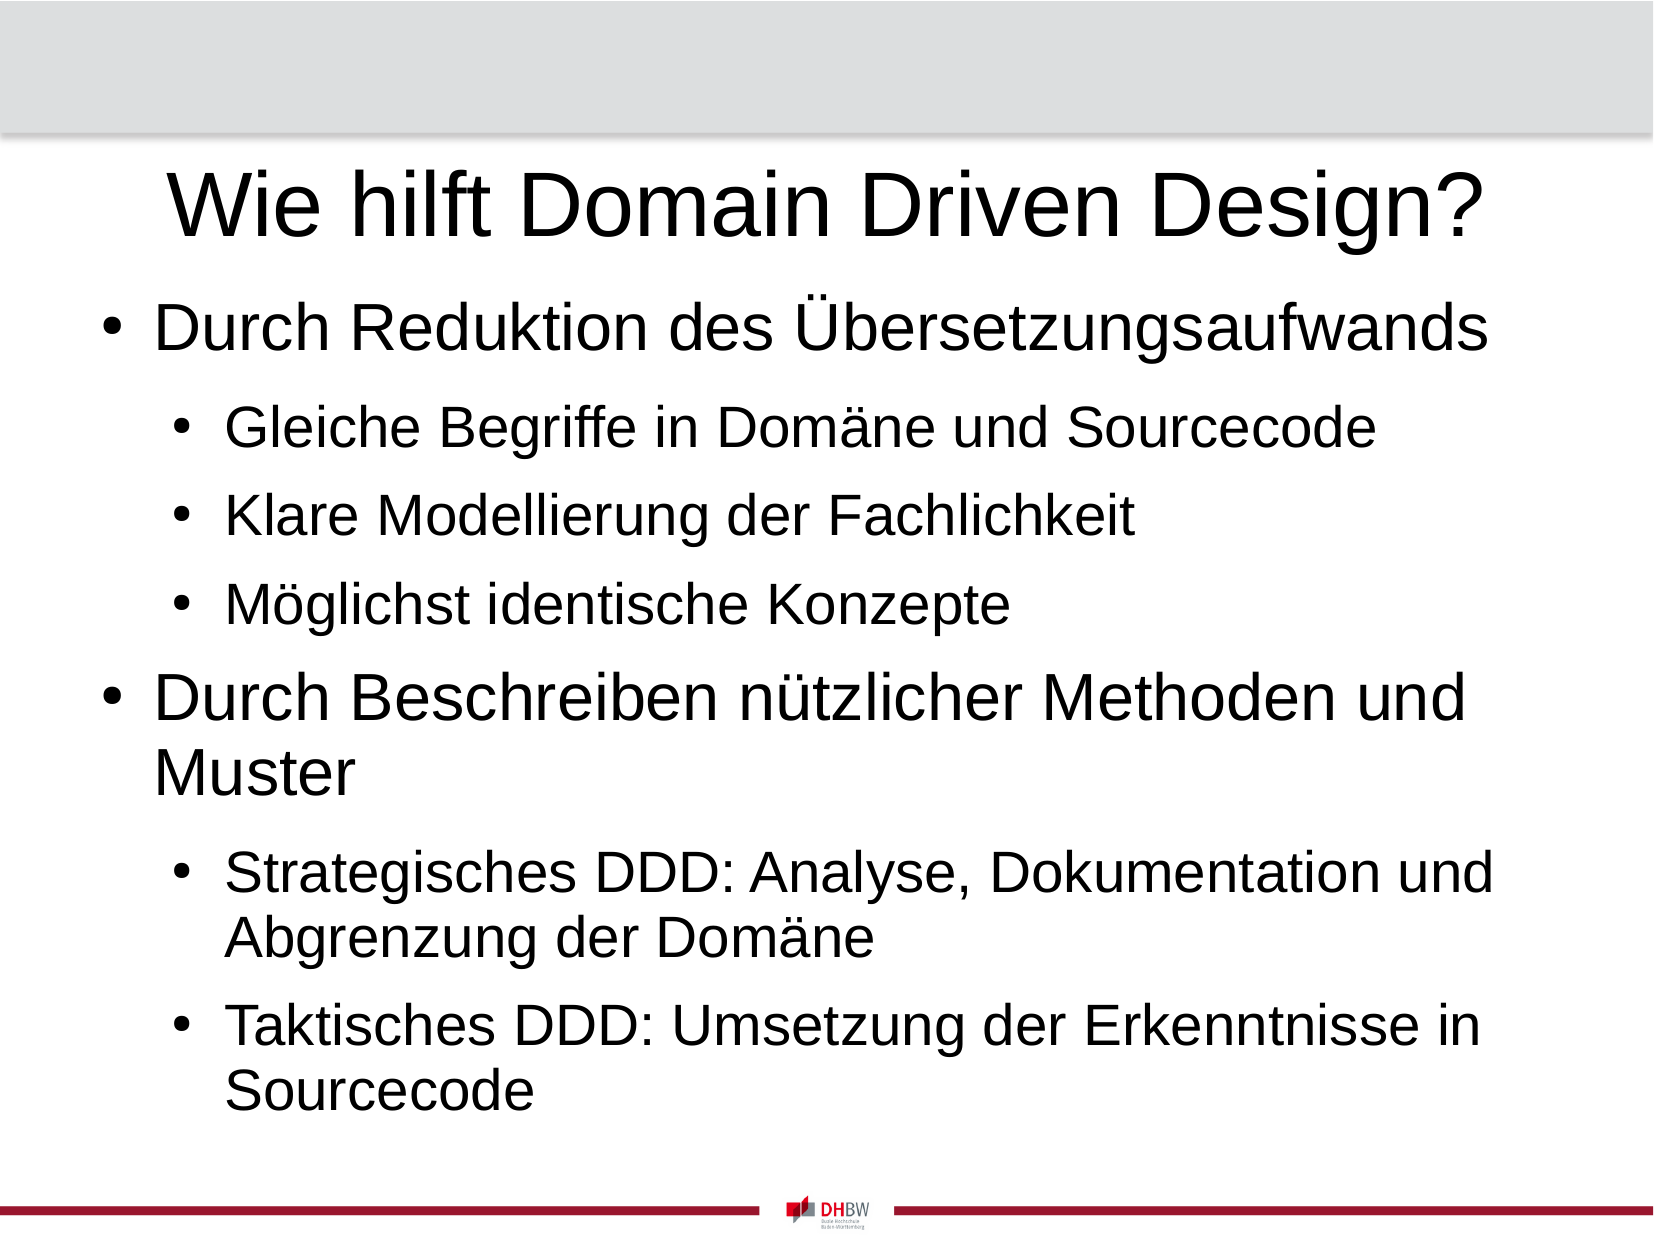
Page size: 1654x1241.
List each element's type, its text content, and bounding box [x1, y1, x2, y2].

picture [0, 1, 1654, 1237]
title Wie hilft Domain Driven Design? [82, 147, 1571, 257]
list Durch Reduktion des Übersetzungsaufwands Gleiche Begriffe in Domäne und Sourcecode Klare Modellierung der Fachlichkeit Möglichst identische Konzepte Durch Beschreiben nützlicher Methoden und Muster Strategisches DDD: Analyse, Dokumentation und Abgrenzung der Domäne Taktisches DDD: Umsetzung der Erkenntnisse in Sourcecode [82, 290, 1571, 1124]
